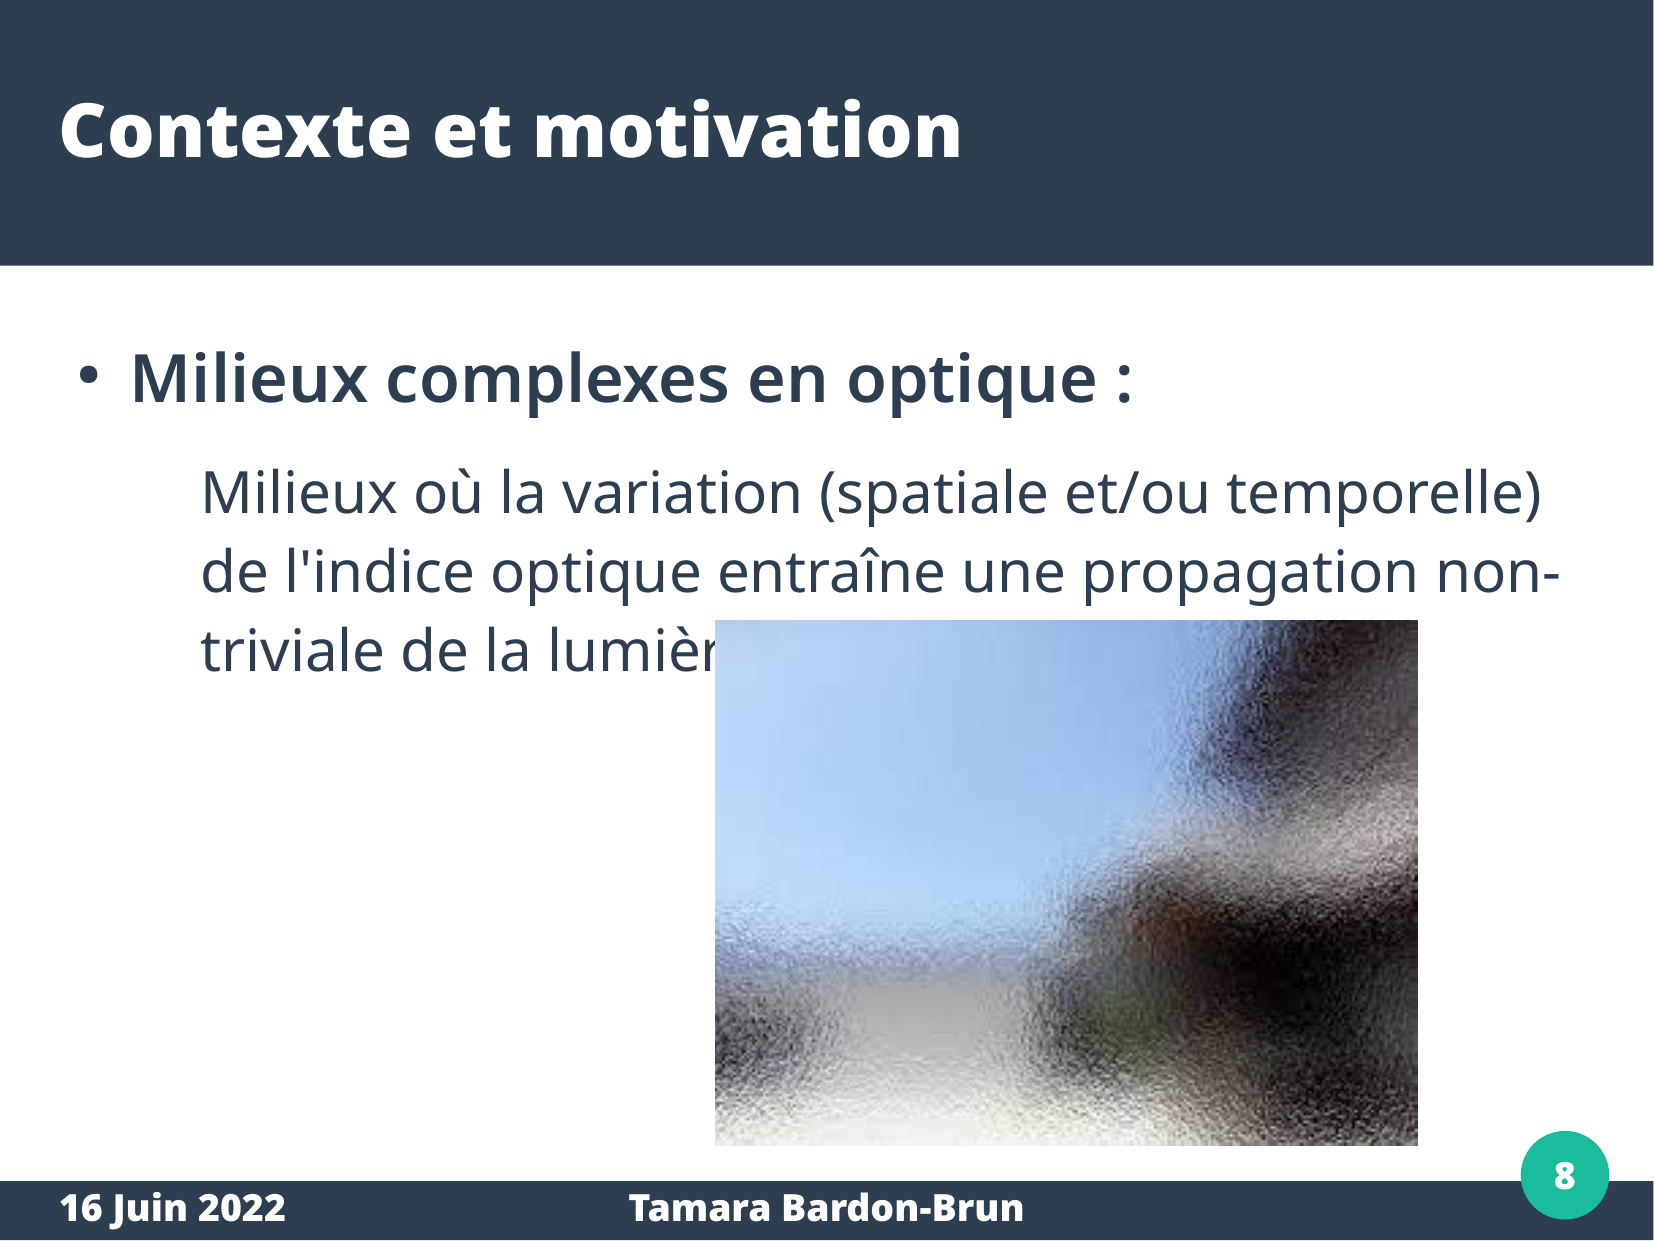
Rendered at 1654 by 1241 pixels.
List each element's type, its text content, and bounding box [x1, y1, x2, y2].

list Milieux complexes en optique : Milieux où la variation (spatiale et/ou temporelle) de l'indice optique entraîne une propagation non-triviale de la lumière. [59, 330, 1595, 726]
title Contexte et motivation [59, 49, 1595, 207]
picture [715, 620, 1418, 1146]
